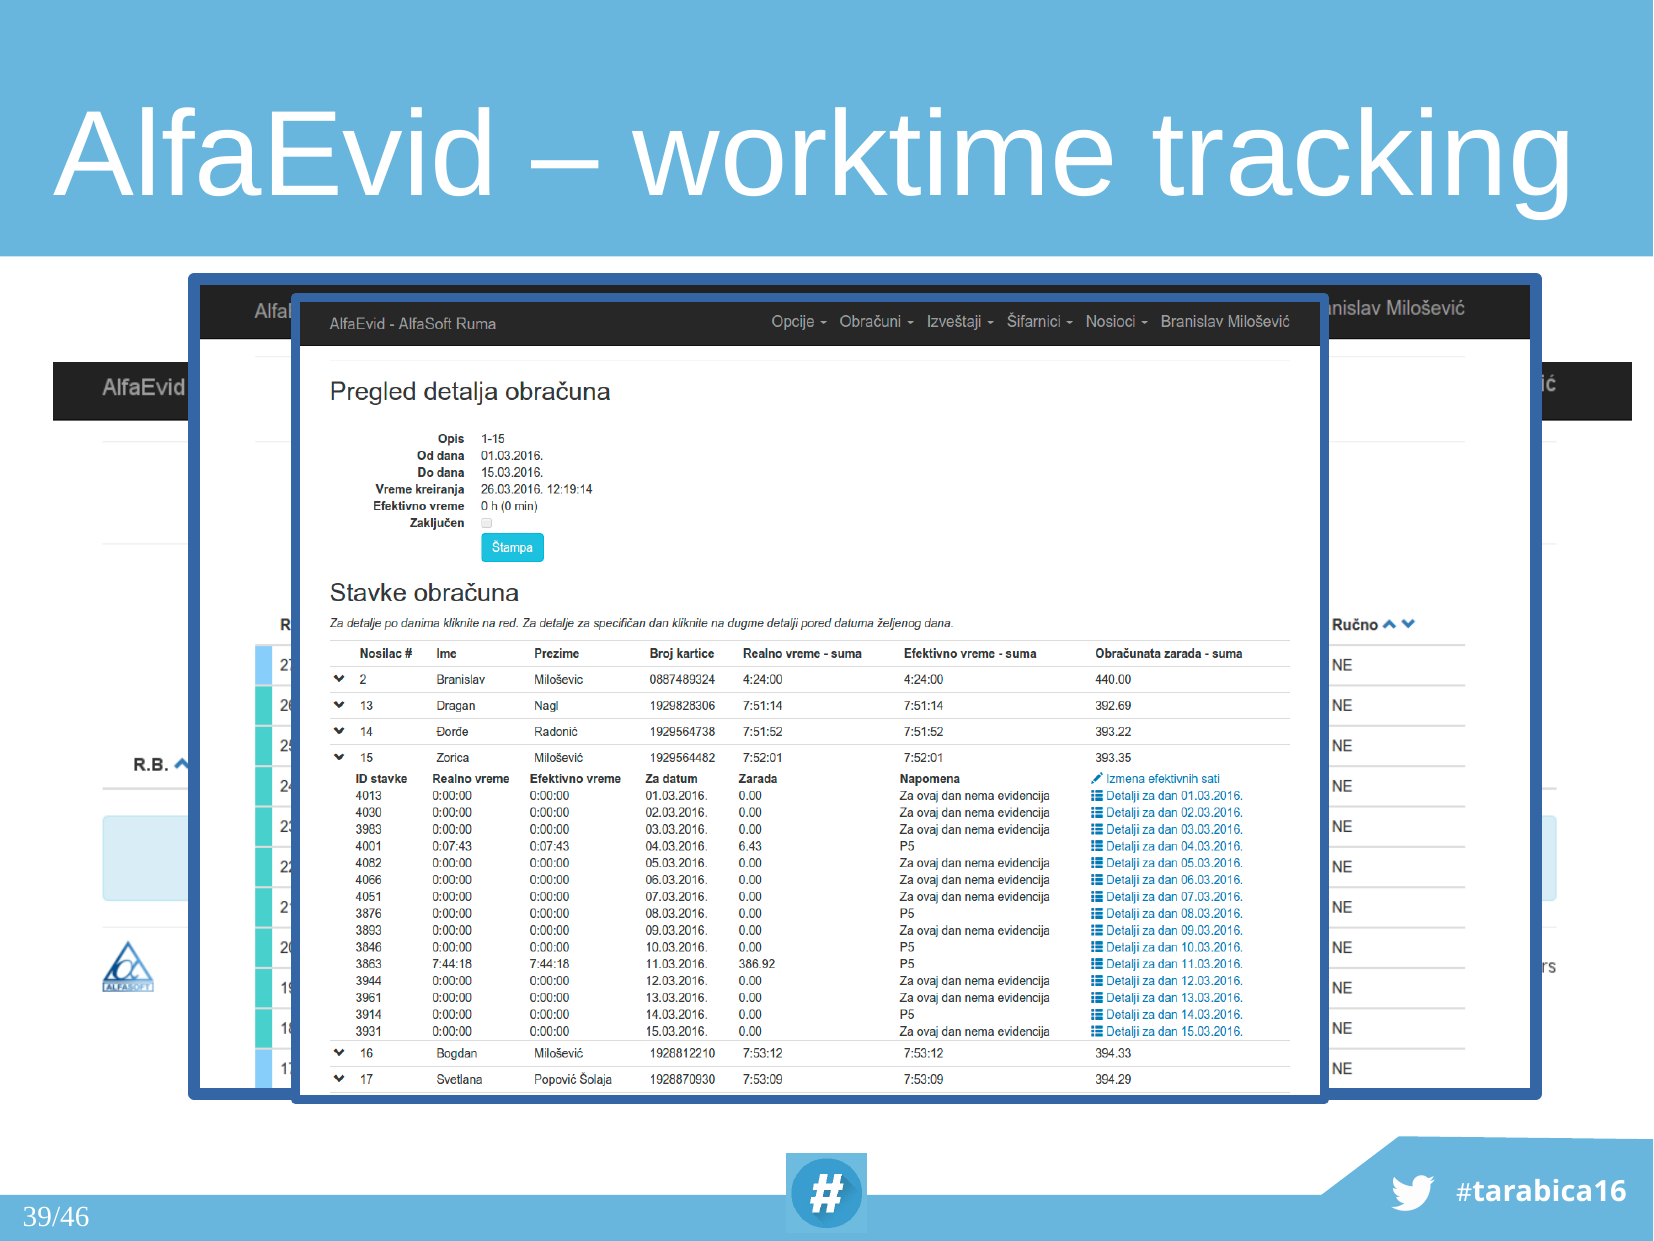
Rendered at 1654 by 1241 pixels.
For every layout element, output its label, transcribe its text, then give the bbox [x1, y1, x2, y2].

picture [300, 302, 1321, 1096]
picture [200, 285, 1531, 1088]
title AlfaEvid – worktime tracking [53, 49, 1600, 257]
picture [786, 1153, 867, 1233]
picture [1542, 362, 1632, 1029]
picture [53, 362, 188, 1029]
picture [1378, 1158, 1448, 1228]
